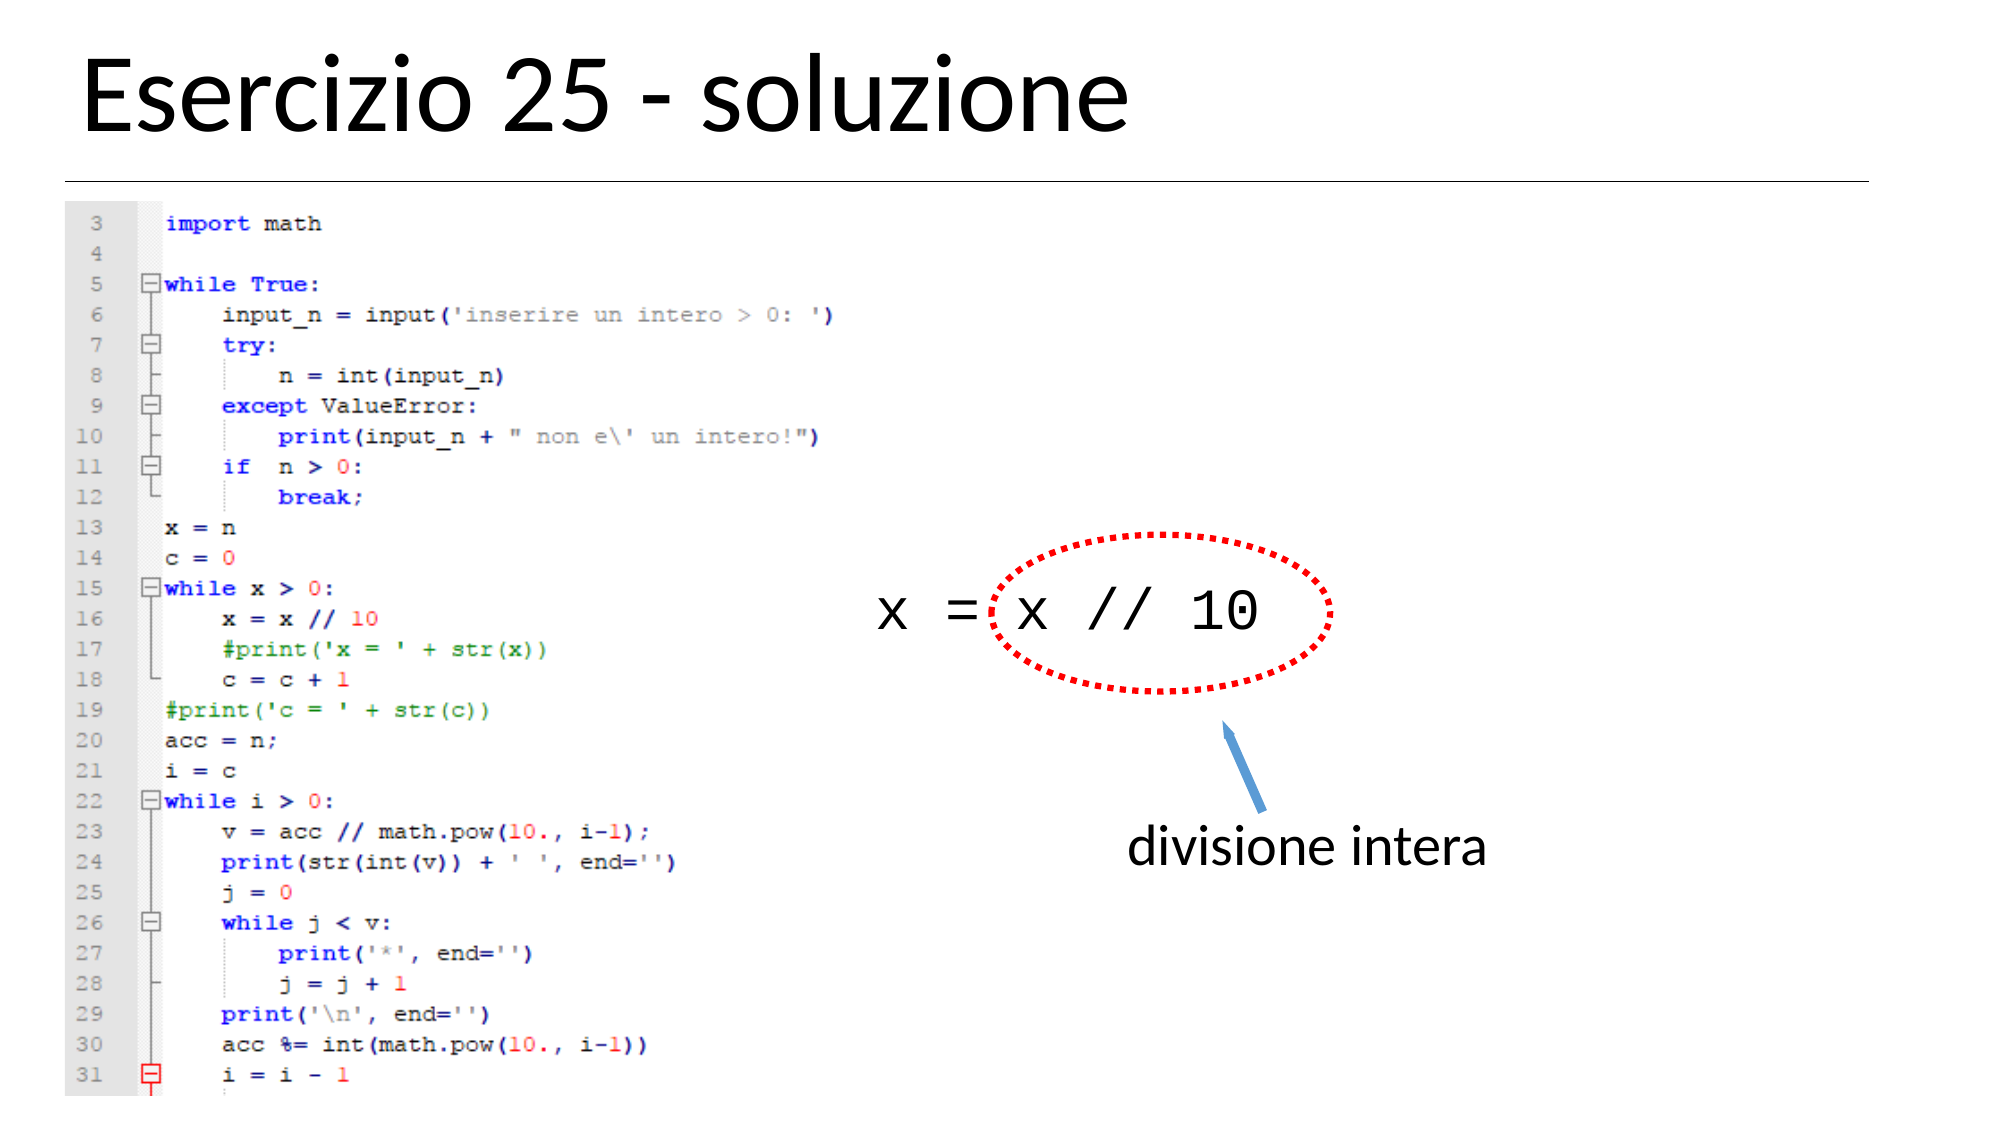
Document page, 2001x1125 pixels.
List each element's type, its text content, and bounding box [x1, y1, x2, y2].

picture [64, 201, 968, 1096]
text_box divisione intera [1112, 799, 1543, 886]
text_box Esercizio 25 - soluzione [64, 26, 1899, 184]
text_box x = x // 10 [861, 564, 1276, 649]
